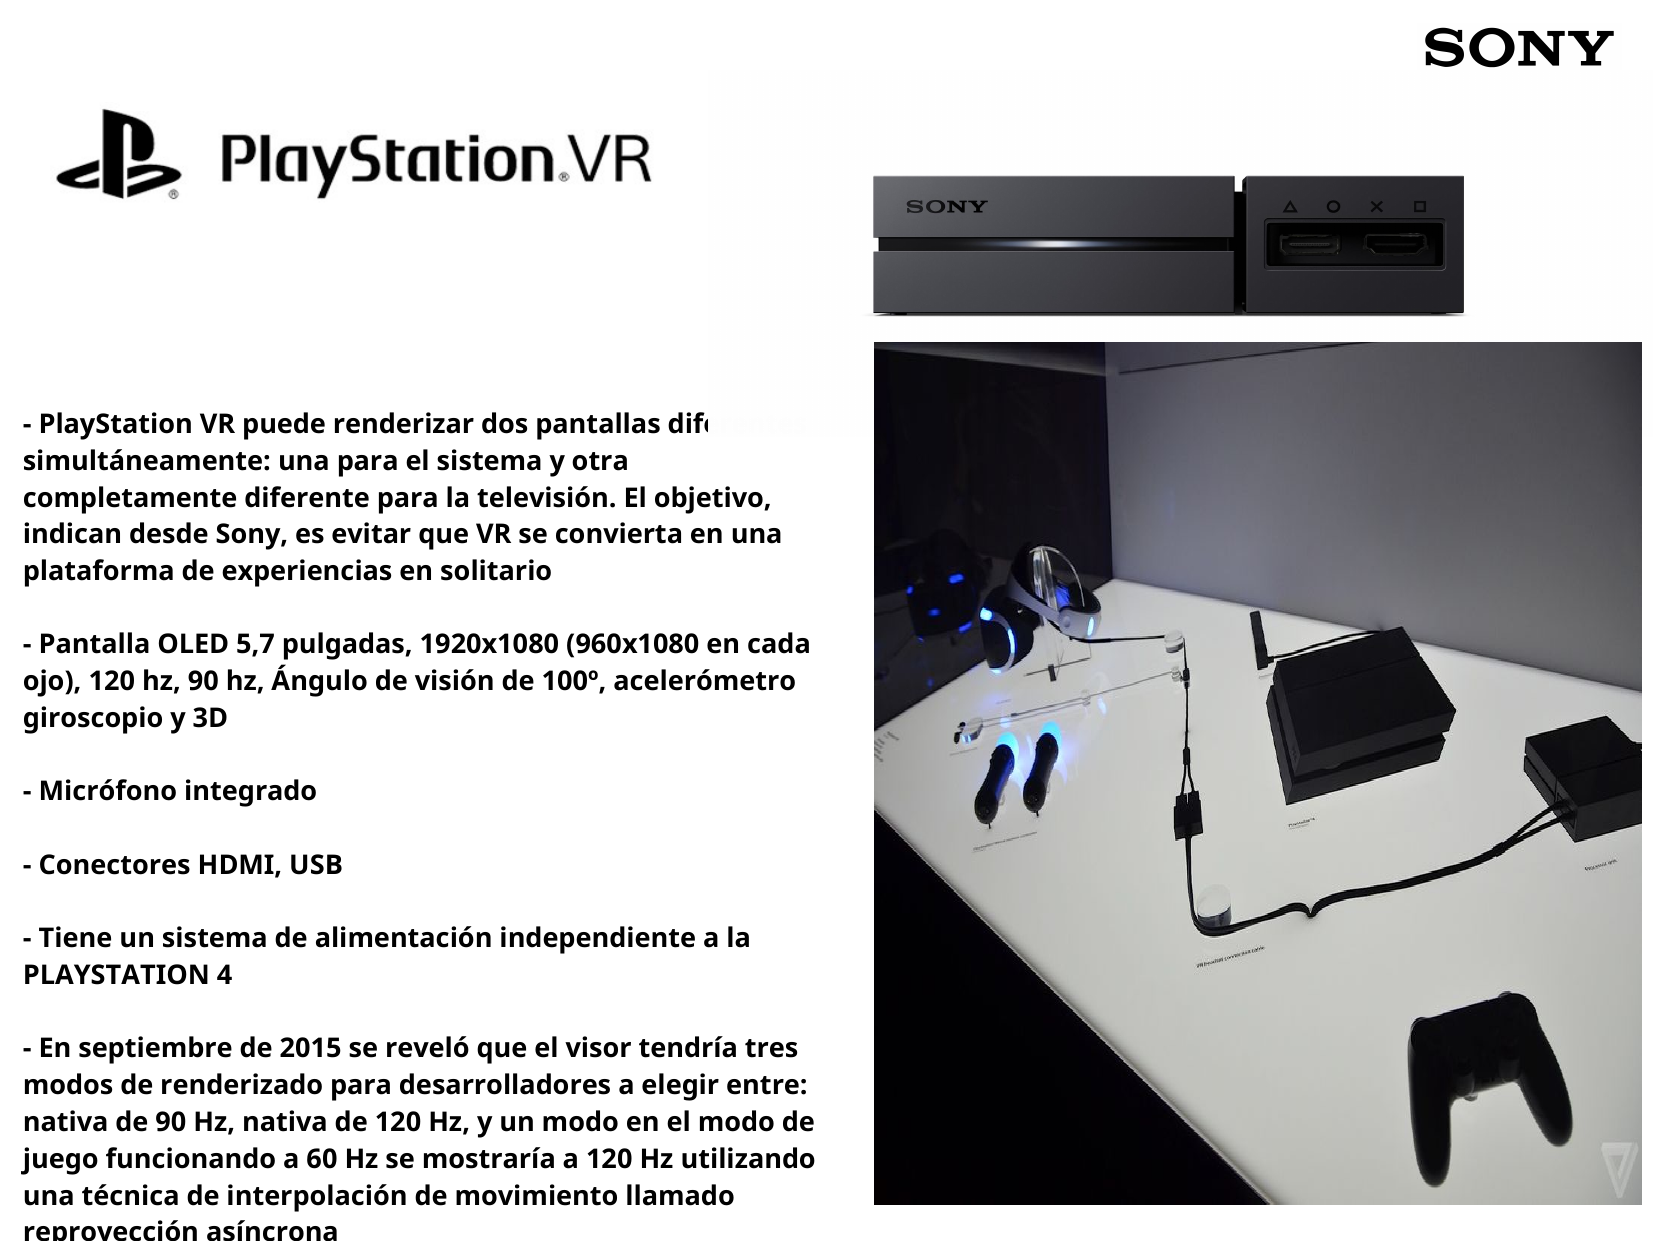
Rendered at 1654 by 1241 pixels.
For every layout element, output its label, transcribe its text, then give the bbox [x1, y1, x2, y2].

picture [708, 23, 1654, 1205]
picture [11, 11, 697, 296]
subtitle HARDWARE - PlayStation VR puede renderizar dos pantallas diferentes simultáneamente: una para el sistema y otra completamente diferente para la televisión. El objetivo, indican desde Sony, es evitar que VR se convierta en una plataforma de experiencias en solitario - Pantalla OLED 5,7 pulgadas, 1920x1080 (960x1080 en cada ojo), 120 hz, 90 hz, Ángulo de visión de 100º, acelerómetro giroscopio y 3D - Micrófono integrado - Conectores HDMI, USB - Tiene un sistema de alimentación independiente a la PLAYSTATION 4 - En septiembre de 2015 se reveló que el visor tendría tres modos de renderizado para desarrolladores a elegir entre: nativa de 90 Hz, nativa de 120 Hz, y un modo en el modo de juego funcionando a 60 Hz se mostraría a 120 Hz utilizando una técnica de interpolación de movimiento llamado reproyección asíncrona [22, 167, 850, 1241]
